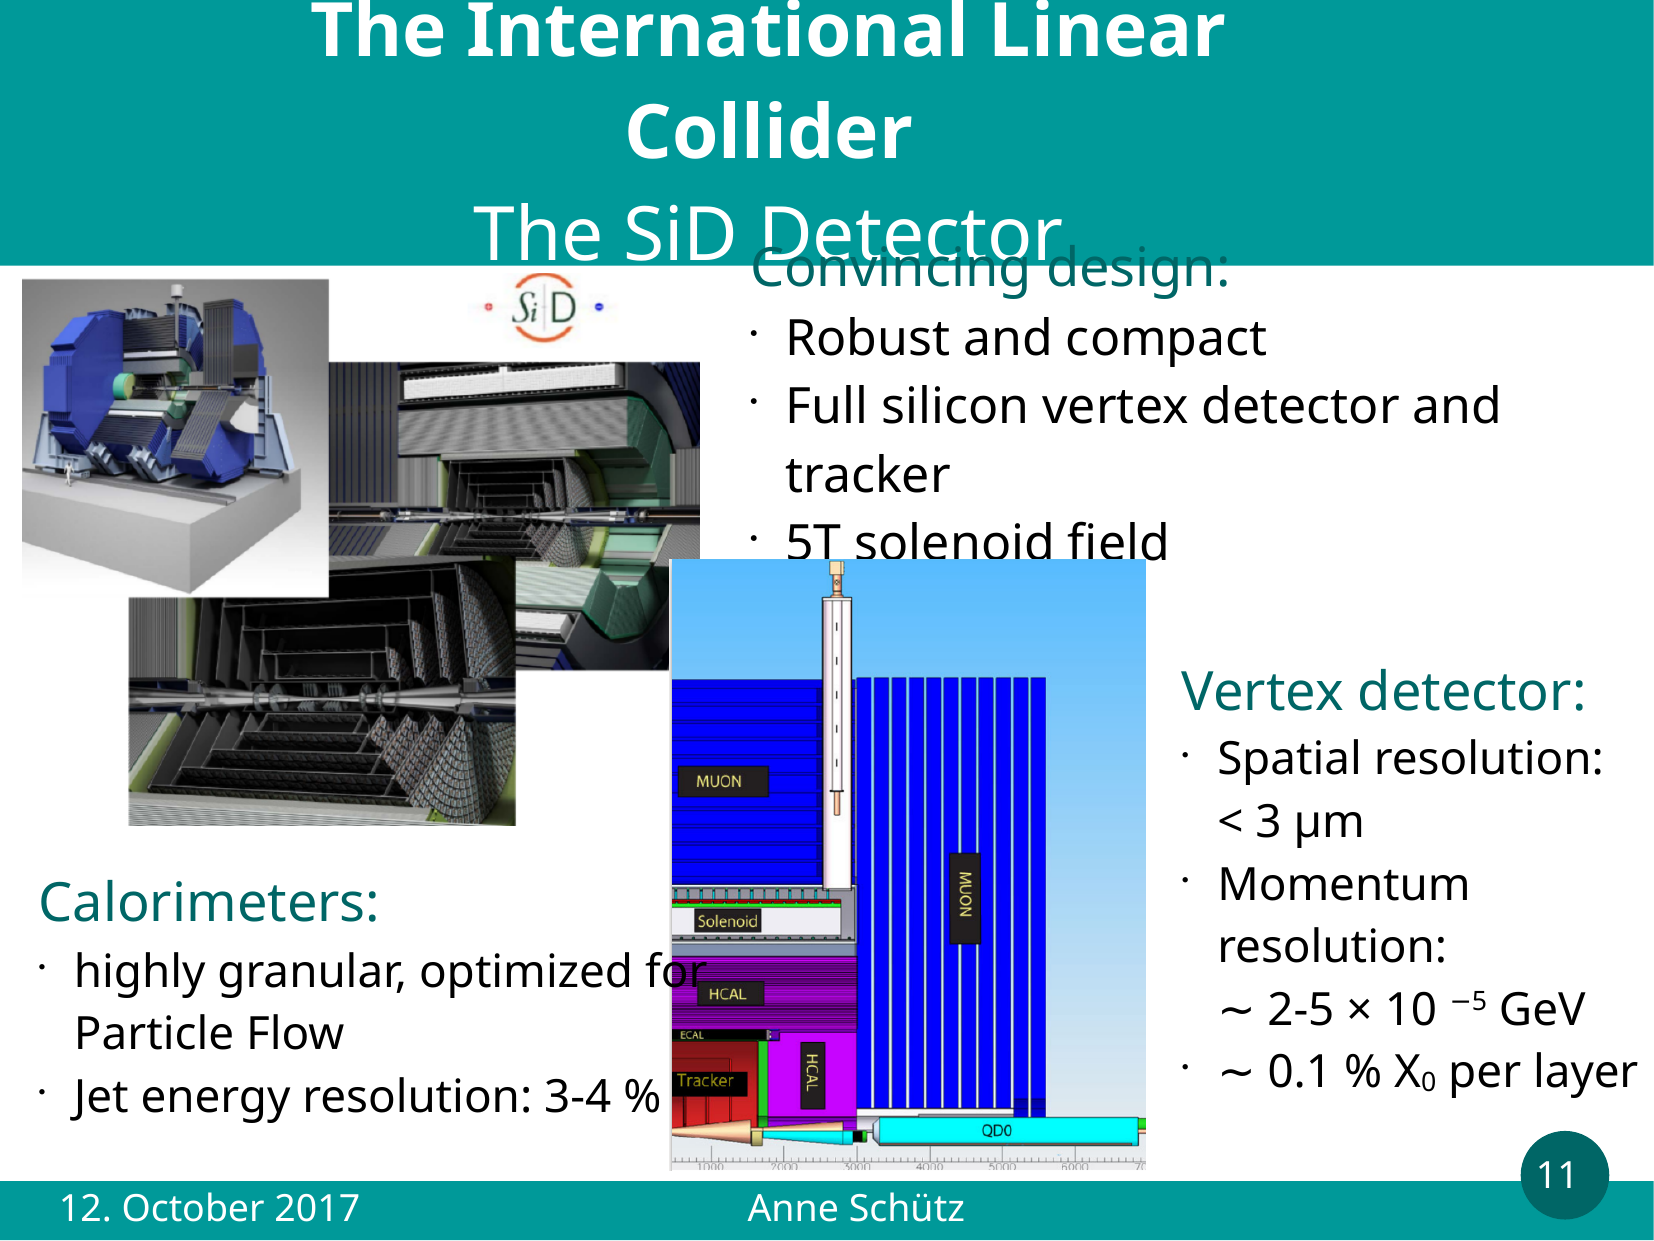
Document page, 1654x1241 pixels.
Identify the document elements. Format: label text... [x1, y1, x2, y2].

text_box Calorimeters: highly granular, optimized for Particle Flow Jet energy resolution: 3-4 % [38, 732, 759, 1241]
picture [22, 273, 1146, 1171]
title The International Linear Collider The SiD Detector [310, 0, 1344, 292]
text_box Vertex detector: Spatial resolution: < 3 μm Momentum resolution: ∼ 2-5 × 10 −5 GeV ∼ 0.1 % X0 per layer [1181, 575, 1647, 1179]
text_box Convincing design: Robust and compact Full silicon vertex detector and tracker 5T solenoid field [750, 254, 1641, 549]
